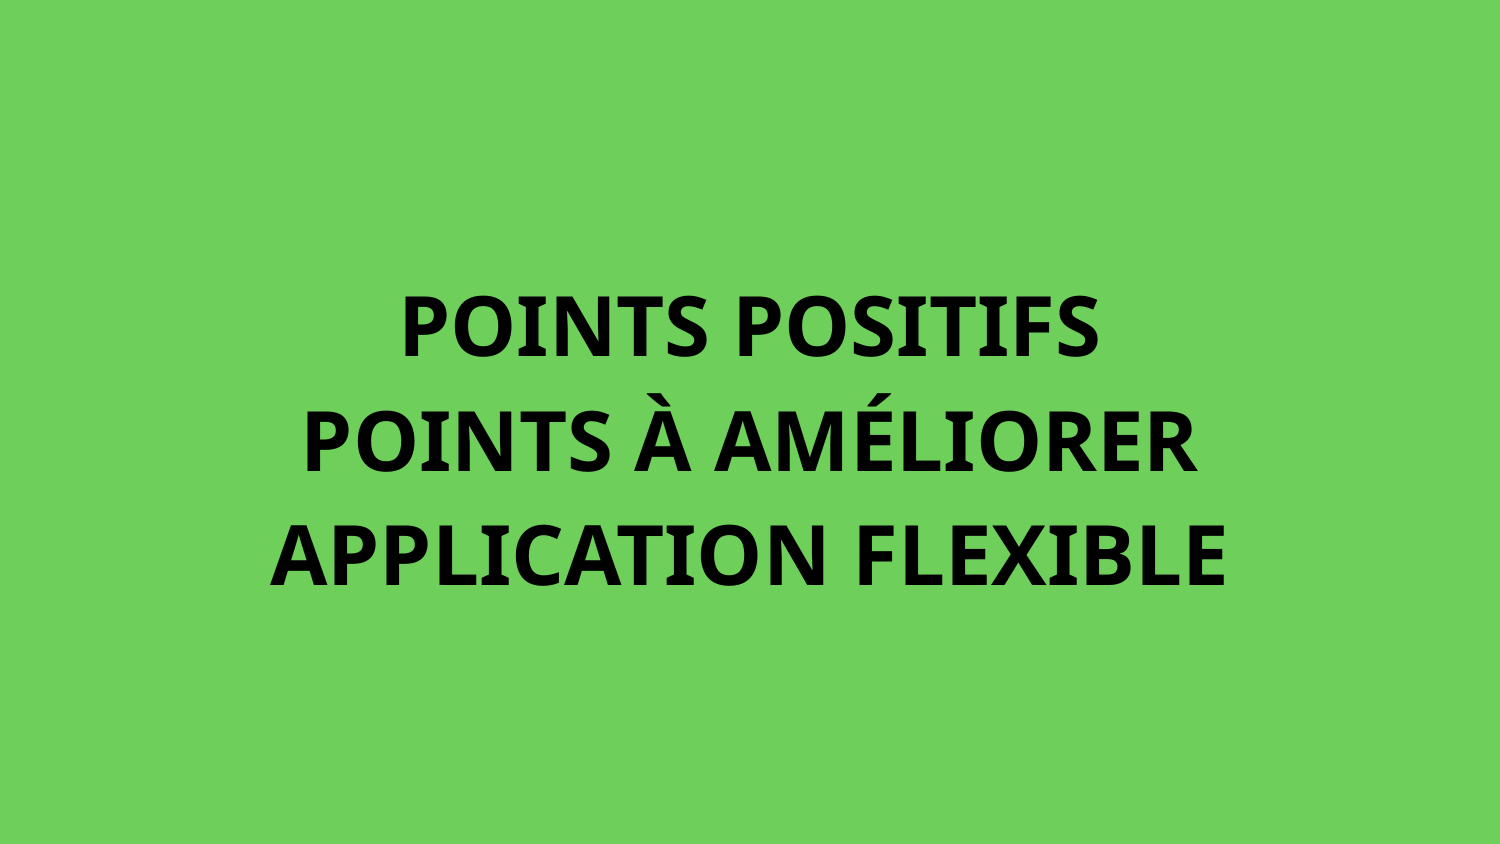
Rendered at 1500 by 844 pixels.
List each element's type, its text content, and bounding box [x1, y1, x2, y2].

text_box APPLICATION FLEXIBLE [0, 490, 1500, 608]
text_box POINTS POSITIFS [0, 259, 1500, 375]
text_box POINTS À AMÉLIORER [0, 375, 1500, 490]
